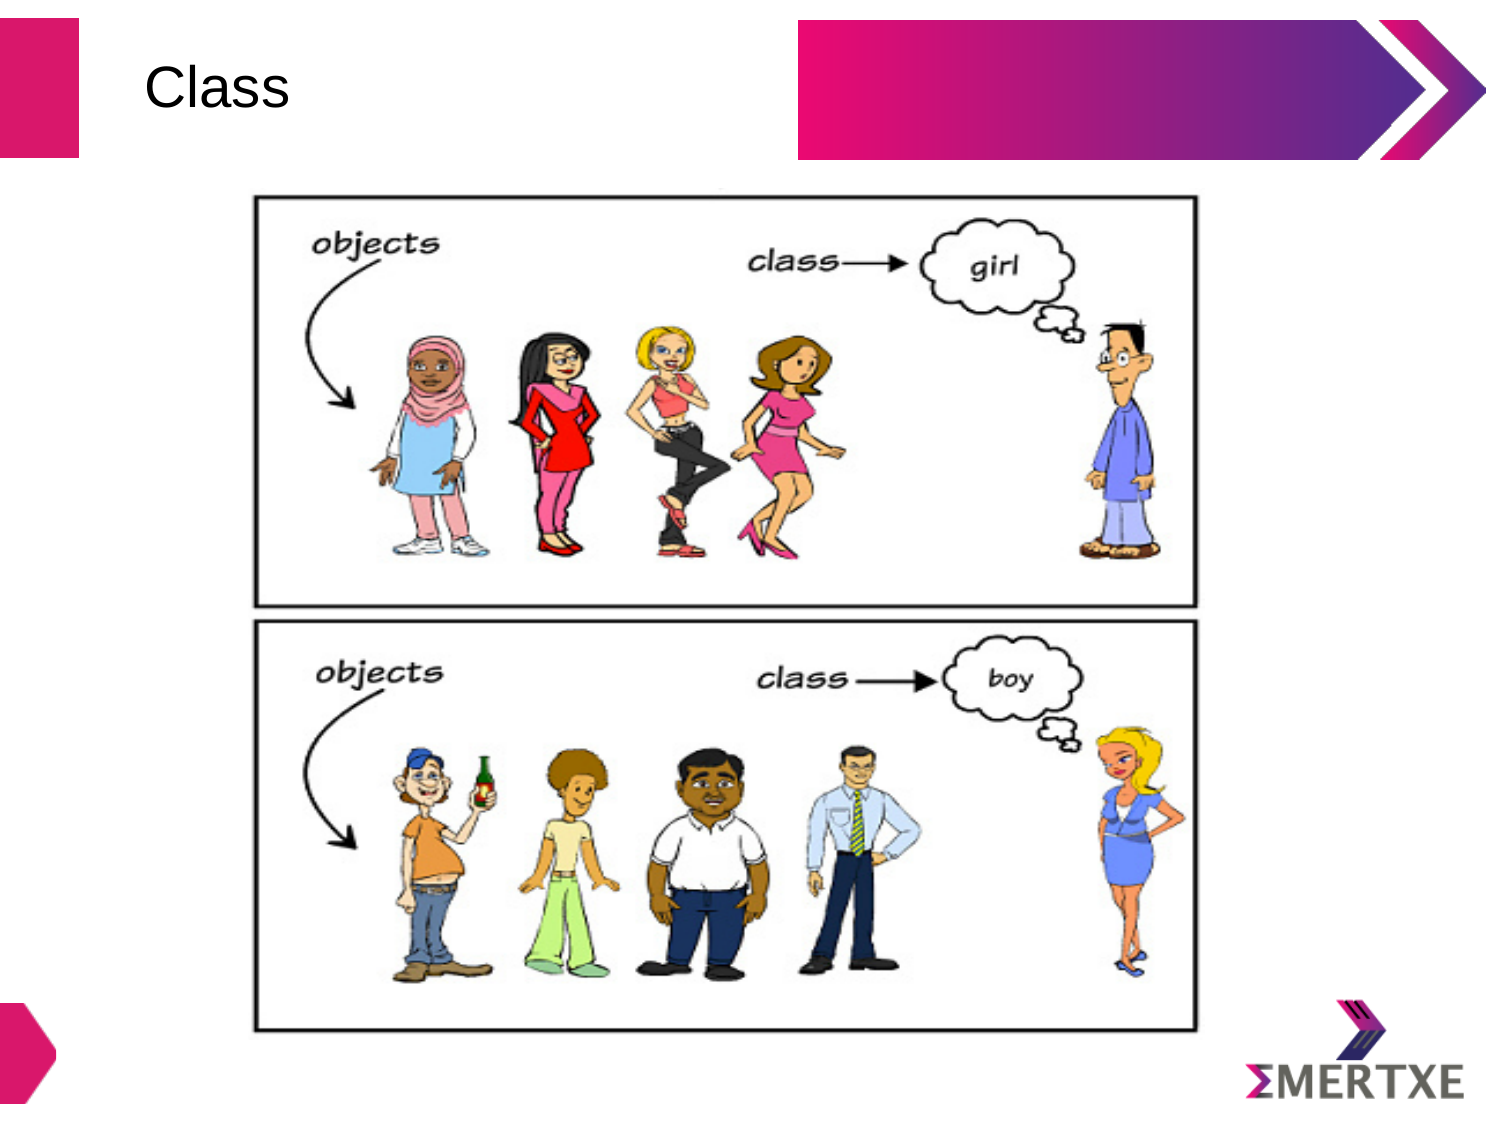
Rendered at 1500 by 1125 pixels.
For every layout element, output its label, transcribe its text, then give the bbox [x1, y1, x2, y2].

picture [248, 188, 1205, 1040]
picture [1245, 996, 1465, 1099]
picture [798, 20, 1486, 160]
text_box Class [129, 47, 650, 128]
